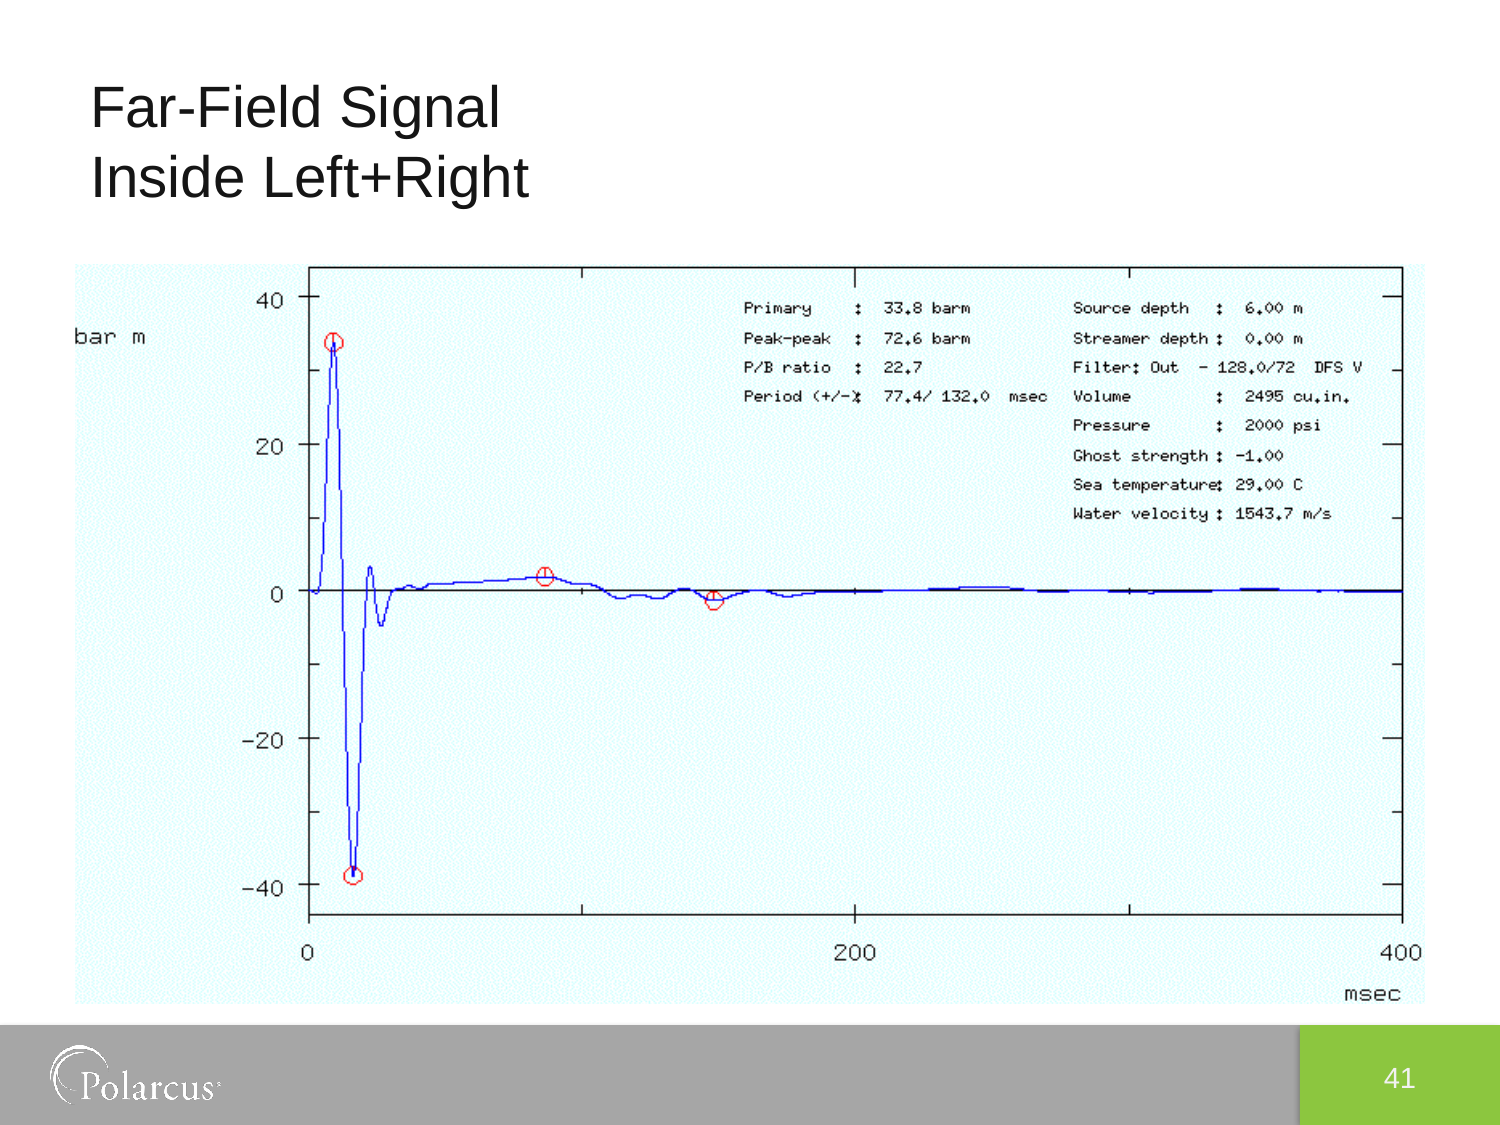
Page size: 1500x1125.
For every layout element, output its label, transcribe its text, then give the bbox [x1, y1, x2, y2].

title Far-Field Signal Inside Left+Right [75, 45, 1425, 233]
picture [75, 264, 1425, 1004]
picture [50, 1045, 221, 1105]
